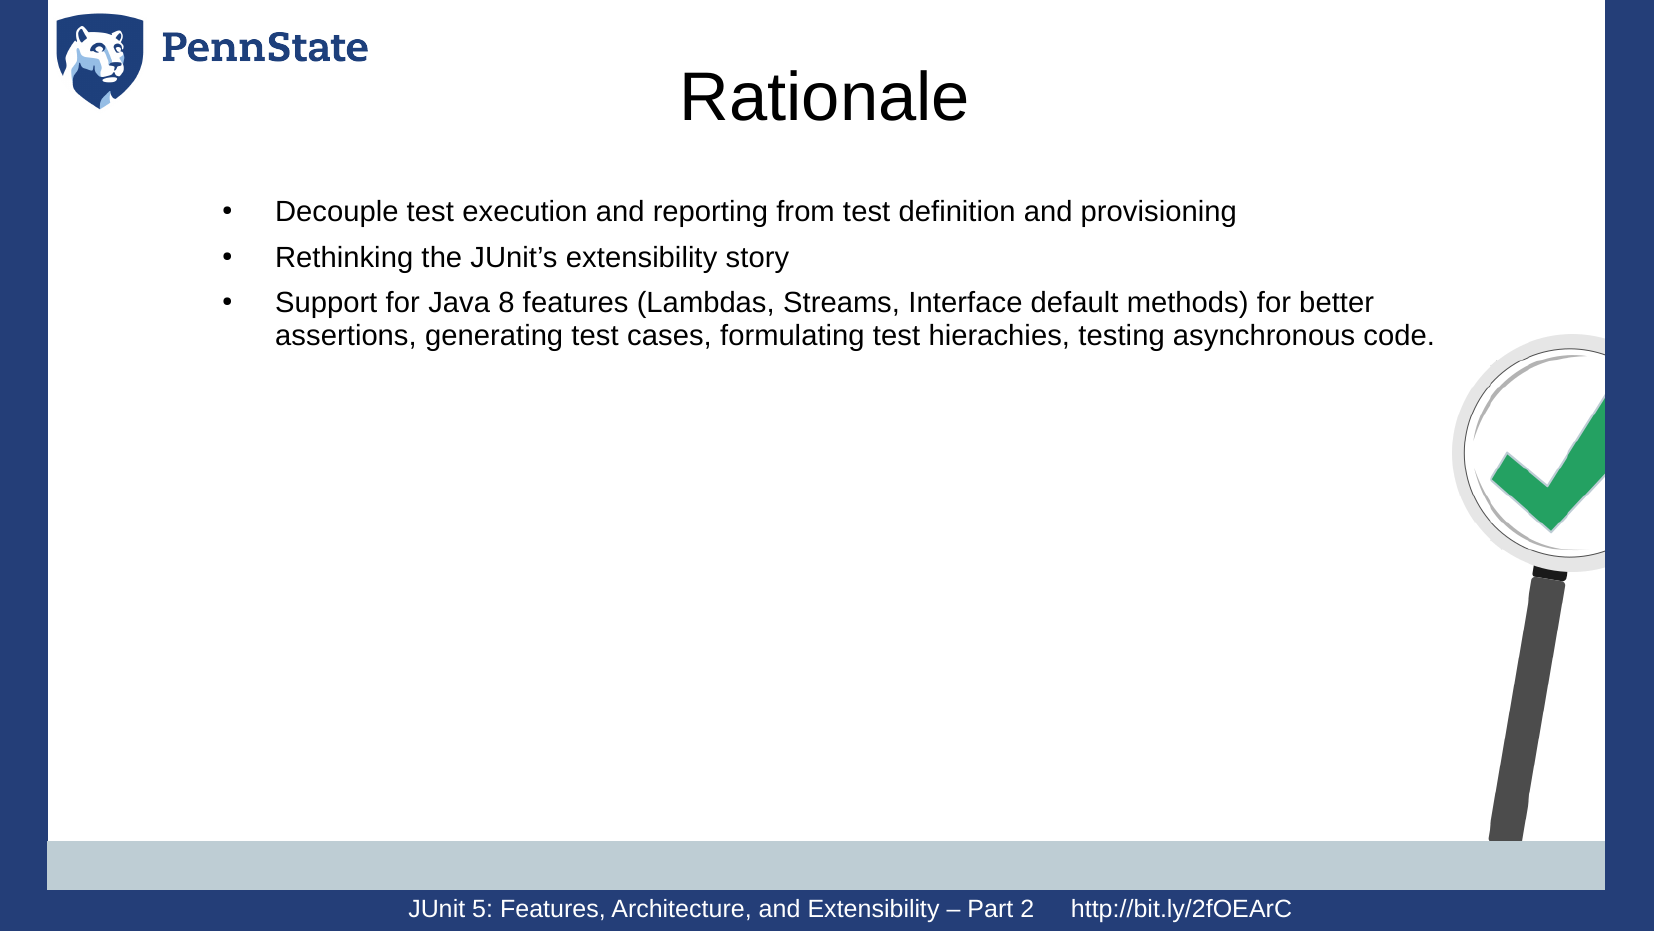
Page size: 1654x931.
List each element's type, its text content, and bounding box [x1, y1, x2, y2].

picture [1452, 334, 1605, 841]
picture [48, 0, 411, 152]
title Rationale [60, 19, 1591, 175]
list Decouple test execution and reporting from test definition and provisioning Rethinking the JUnit’s extensibility story Support for Java 8 features (Lambdas, Streams, Interface default methods) for better assertions, generating test cases, formulating test hierachies, testing asynchronous code. [204, 195, 1450, 691]
